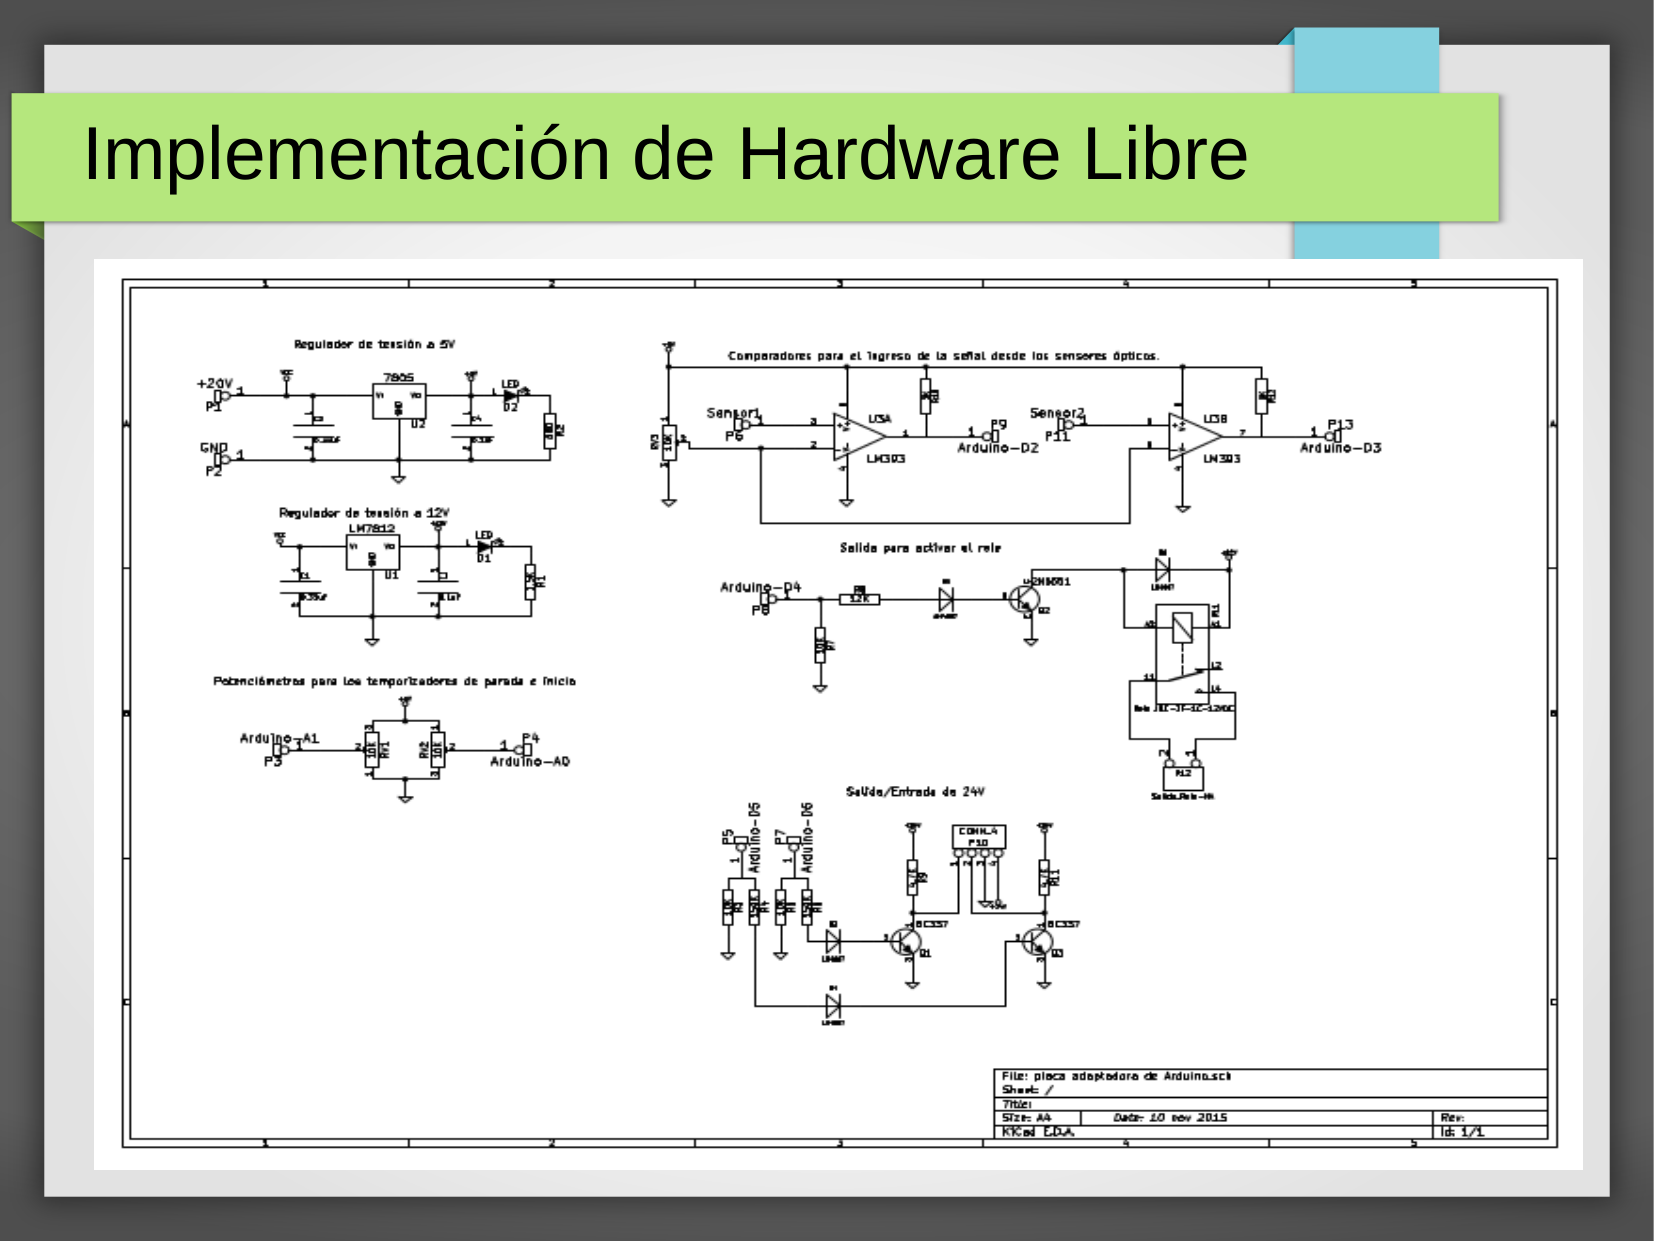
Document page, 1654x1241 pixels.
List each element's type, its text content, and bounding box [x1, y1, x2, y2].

picture [0, 0, 1654, 1241]
title Implementación de Hardware Libre [82, 94, 1264, 213]
